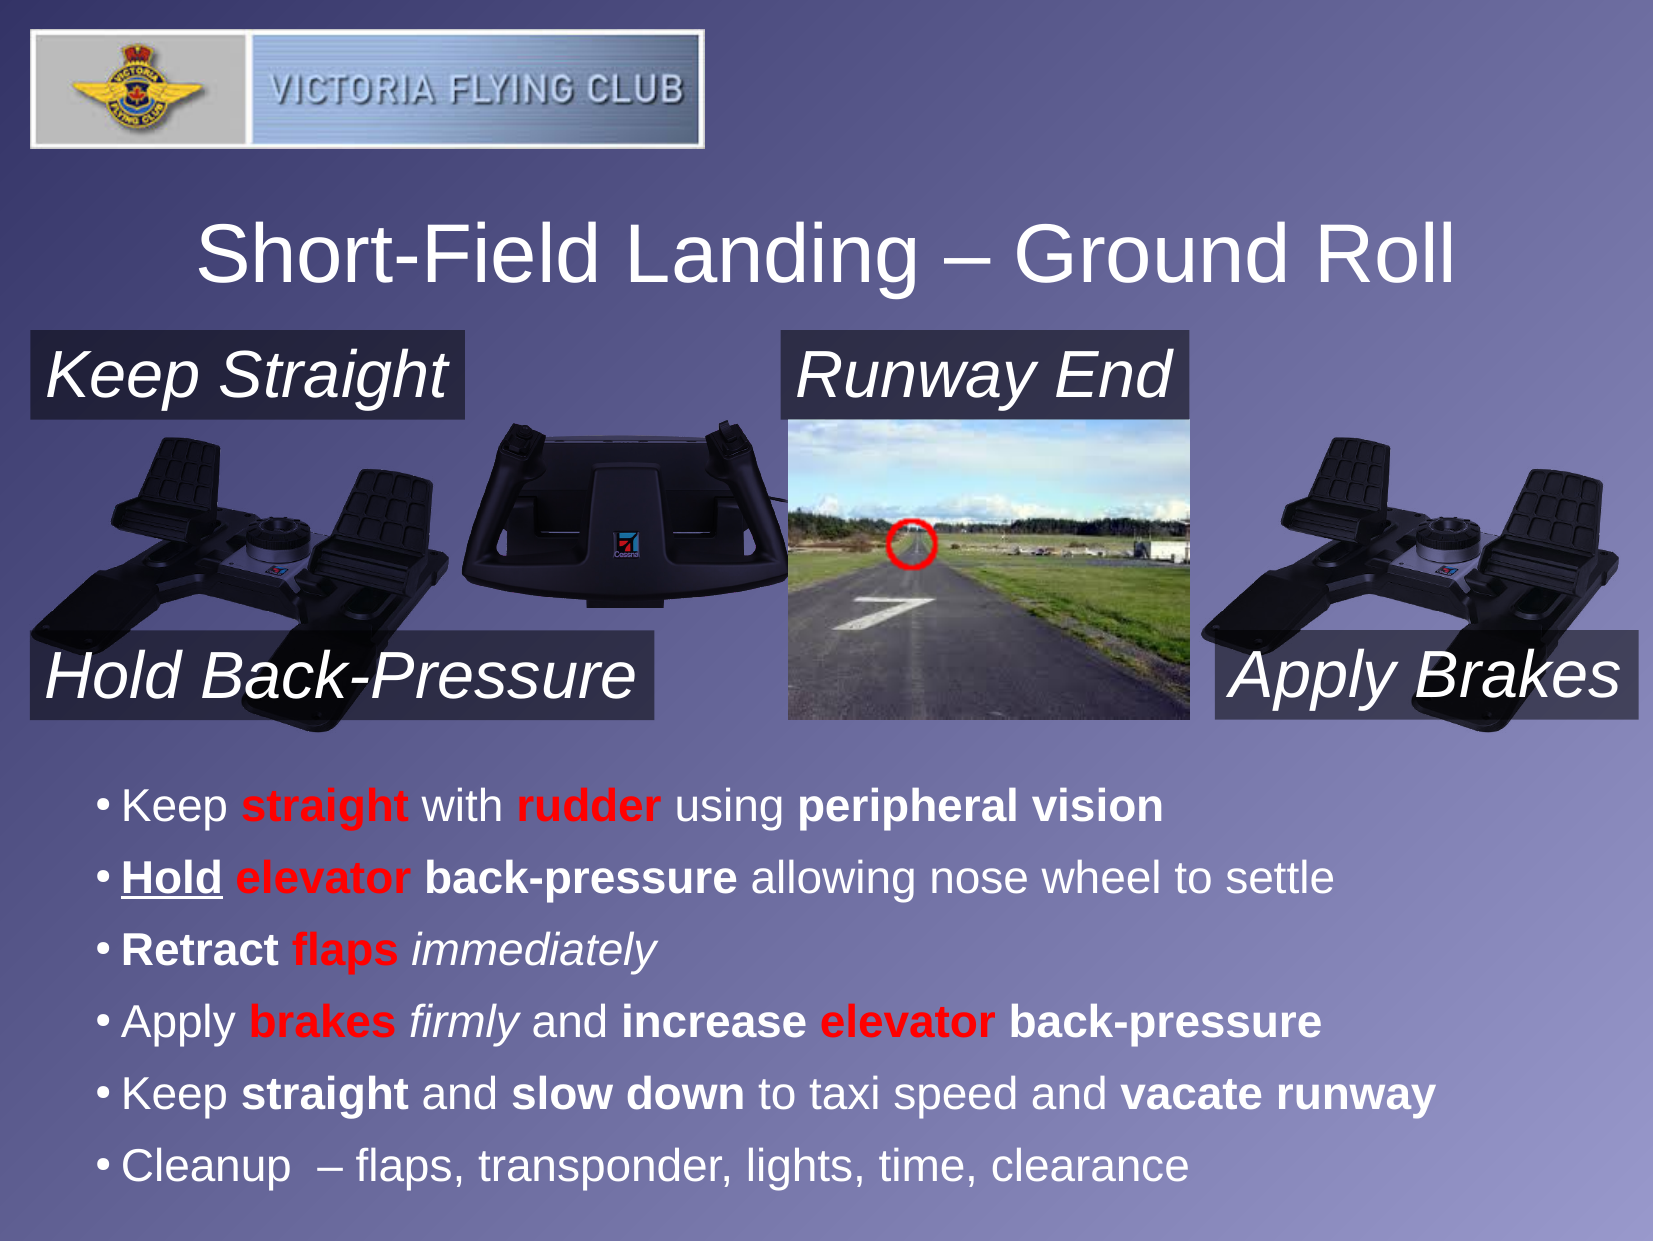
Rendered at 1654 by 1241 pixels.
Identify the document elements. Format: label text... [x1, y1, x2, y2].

picture [30, 29, 705, 149]
text_box Hold Back-Pressure [29, 630, 655, 721]
picture [1199, 434, 1622, 736]
text_box Runway End [780, 330, 1190, 420]
title Short-Field Landing – Ground Roll [82, 150, 1571, 358]
text_box Keep Straight [30, 330, 465, 420]
picture [457, 419, 1190, 721]
picture [29, 434, 452, 630]
picture [29, 721, 452, 736]
text_box Apply Brakes [1214, 630, 1639, 720]
list Keep straight with rudder using peripheral vision Hold elevator back-pressure allowing nose wheel to settle Retract flaps immediately Apply brakes firmly and increase elevator back-pressure Keep straight and slow down to taxi speed and vacate runway Cleanup – flaps, transponder, lights, time, clearance [82, 780, 1621, 1201]
